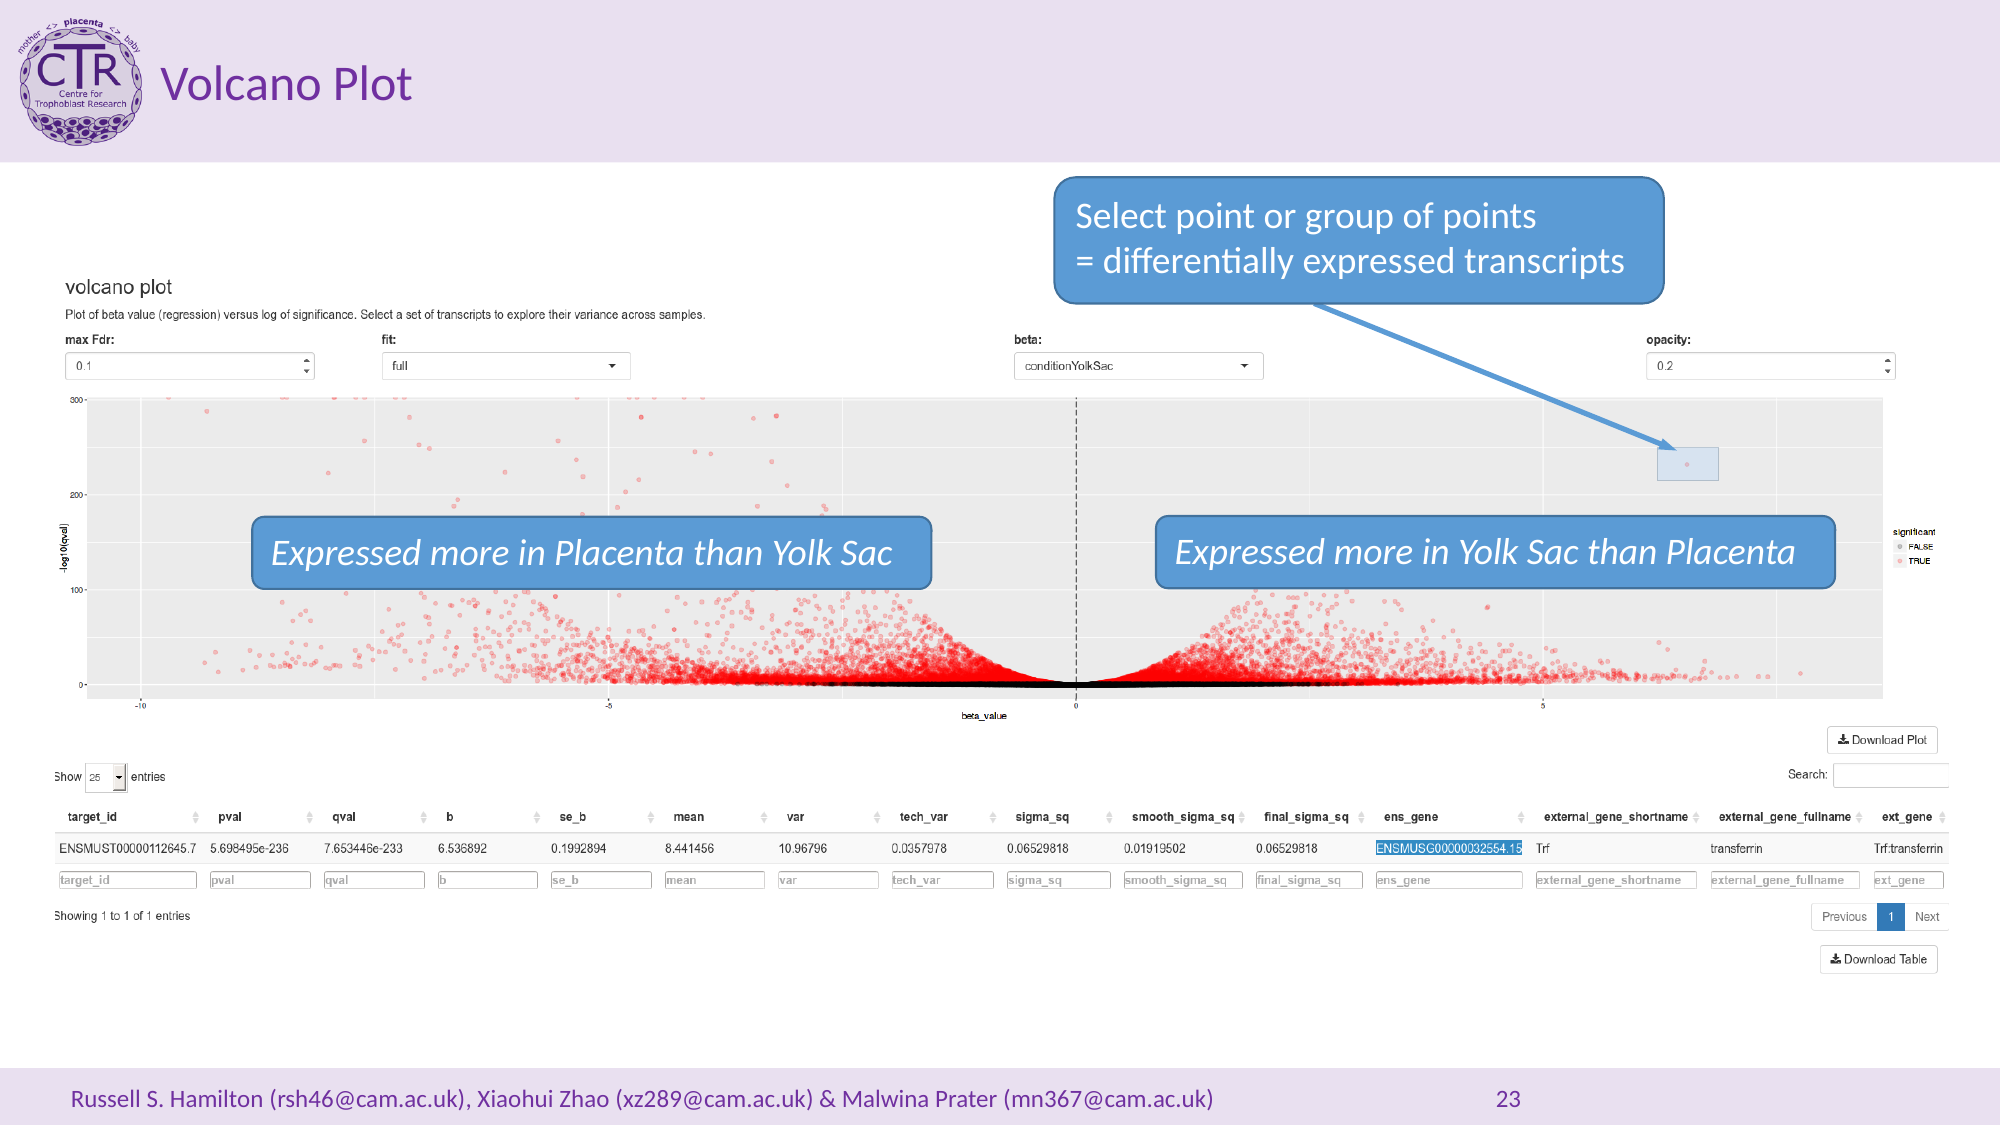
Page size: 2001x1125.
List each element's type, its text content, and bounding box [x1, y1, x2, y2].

text_box Expressed more in Placenta than Yolk Sac [252, 516, 932, 589]
text_box Russell S. Hamilton (rsh46@cam.ac.uk), Xiaohui Zhao (xz289@cam.ac.uk) & Malwina Prater (mn367@cam.ac.uk) 23 [56, 1075, 1910, 1120]
text_box Select point or group of points = differentially expressed transcripts [1054, 177, 1664, 304]
picture [55, 270, 1949, 978]
text_box Expressed more in Yolk Sac than Placenta [1156, 516, 1836, 589]
text_box [0, 1068, 2000, 1125]
text_box Volcano Plot [145, 43, 431, 119]
text_box [0, 0, 2000, 162]
